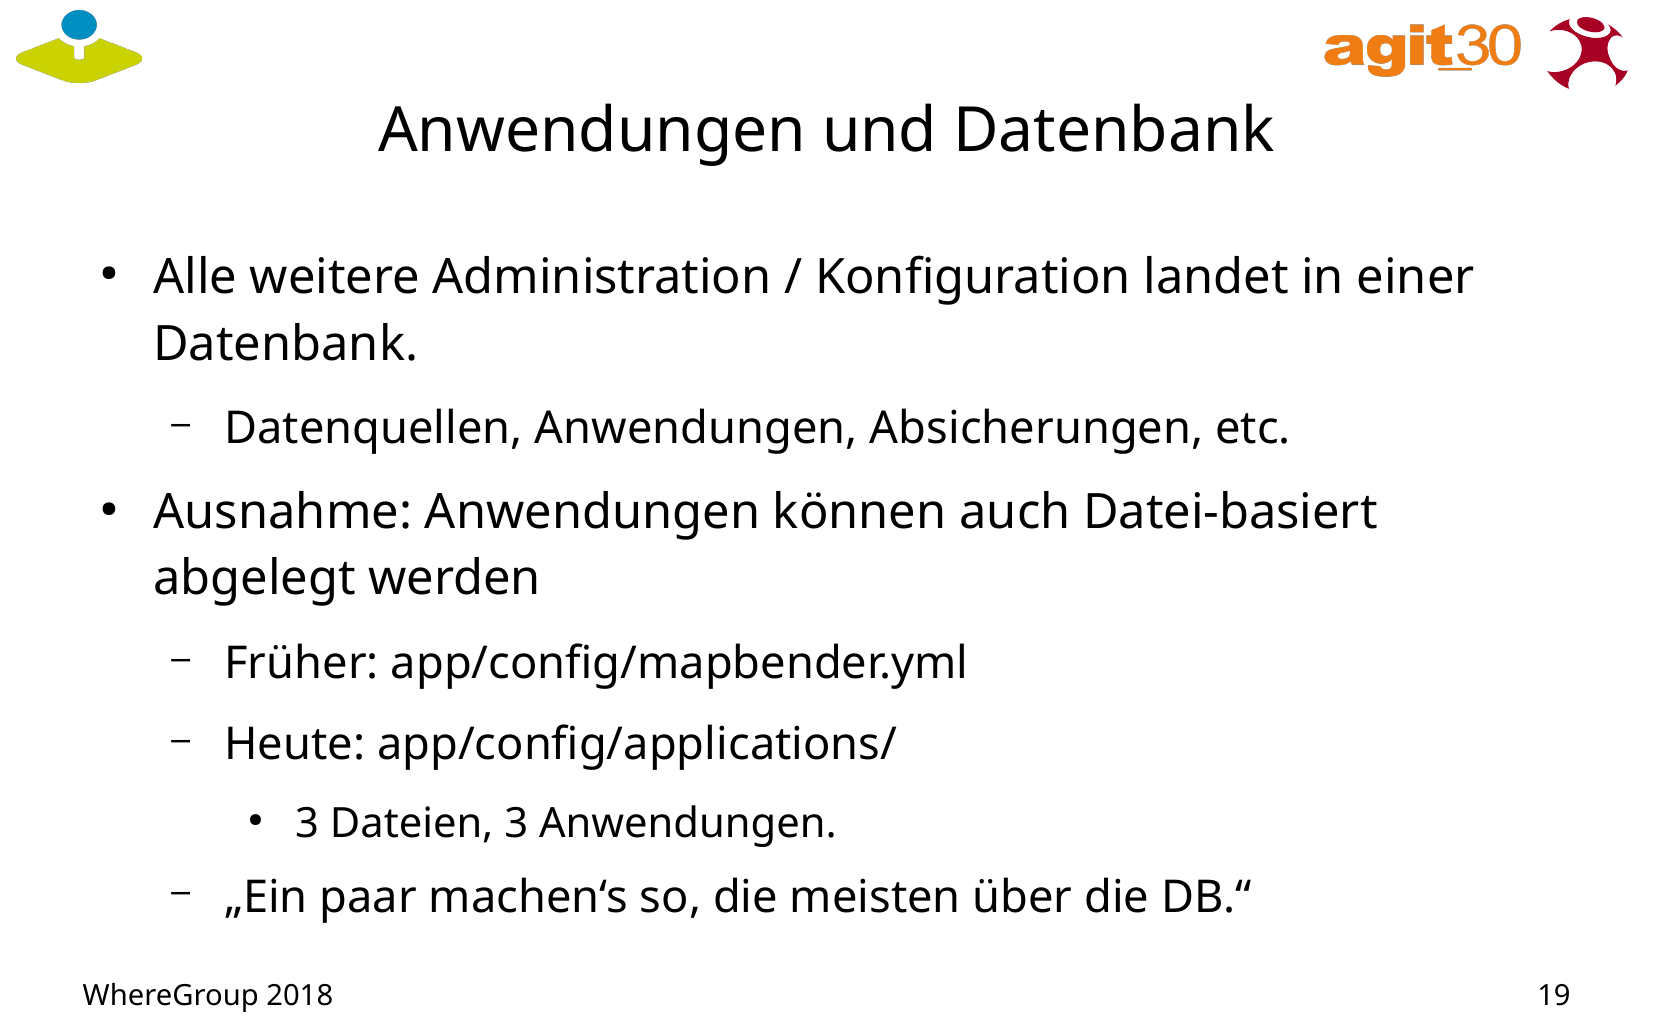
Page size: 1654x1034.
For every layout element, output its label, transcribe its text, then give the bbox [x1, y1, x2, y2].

picture [1322, 21, 1524, 41]
picture [16, 10, 142, 83]
list Alle weitere Administration / Konfiguration landet in einer Datenbank. Datenquellen, Anwendungen, Absicherungen, etc. Ausnahme: Anwendungen können auch Datei-basiert abgelegt werden Früher: app/config/mapbender.yml Heute: app/config/applications/ 3 Dateien, 3 Anwendungen. „Ein paar machen‘s so, die meisten über die DB.“ [82, 241, 1571, 955]
title Anwendungen und Datenbank [82, 41, 1571, 214]
picture [1547, 17, 1628, 89]
